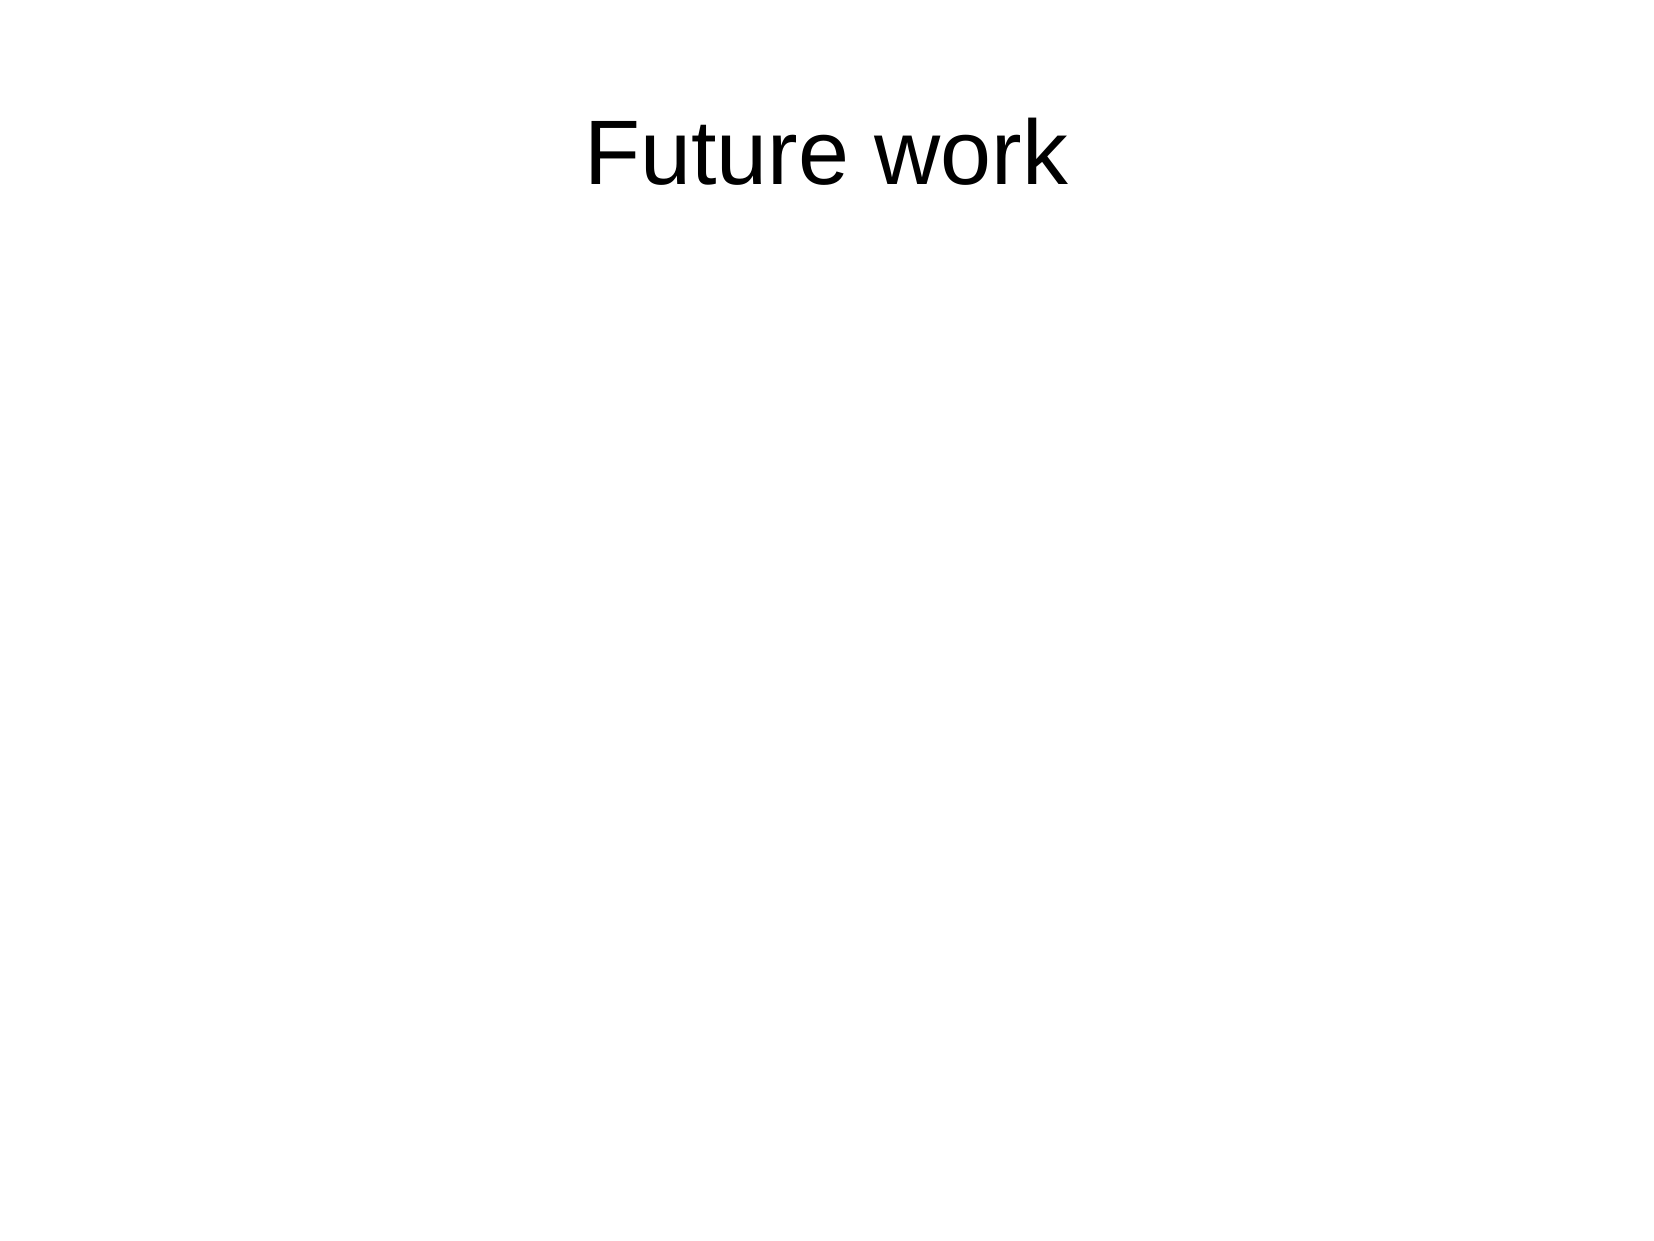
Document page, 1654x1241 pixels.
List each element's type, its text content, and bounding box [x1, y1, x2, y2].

title Future work [82, 49, 1571, 257]
